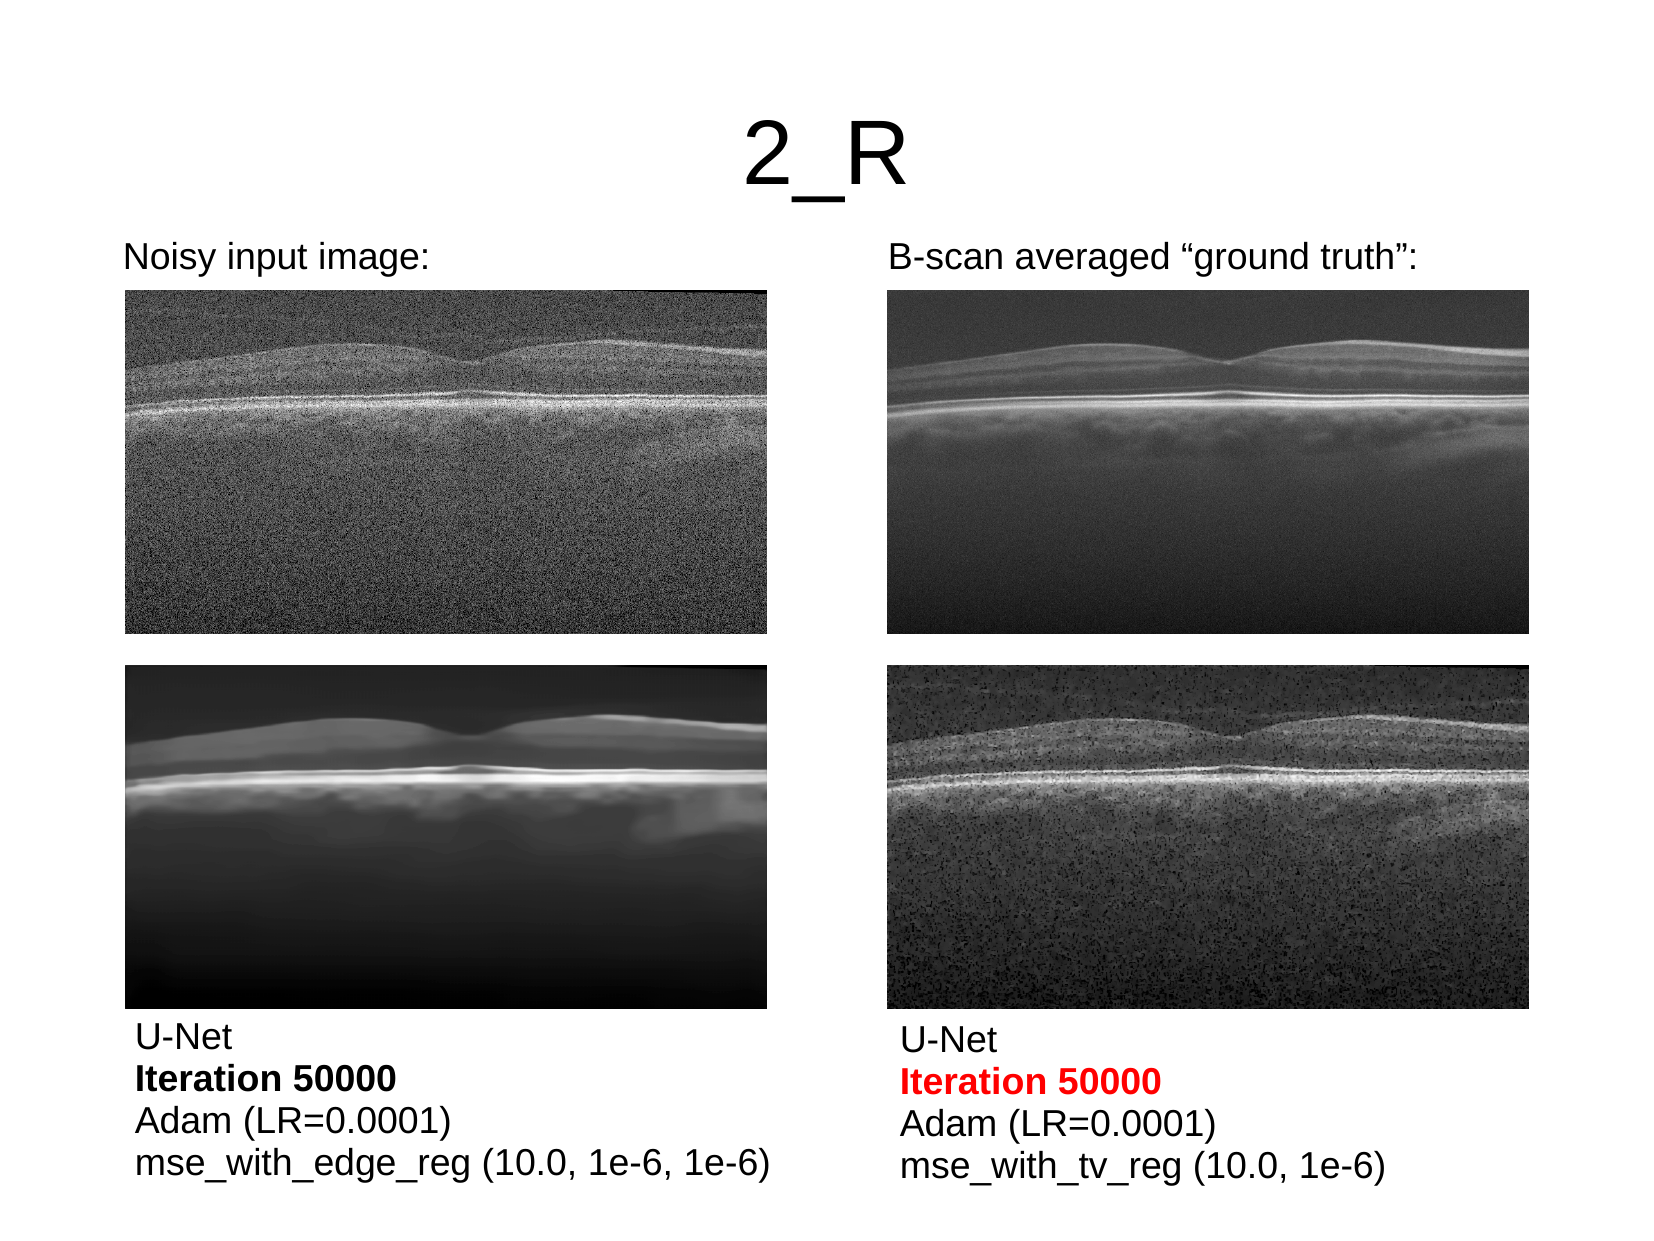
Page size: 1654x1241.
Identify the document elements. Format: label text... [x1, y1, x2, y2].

picture [887, 665, 1529, 1009]
text_box U-Net Iteration 50000 Adam (LR=0.0001) mse_with_edge_reg (10.0, 1e-6, 1e-6) [120, 1008, 786, 1192]
text_box B-scan averaged “ground truth”: [873, 228, 1434, 286]
text_box Noisy input image: [108, 227, 446, 285]
picture [125, 290, 767, 634]
picture [887, 290, 1529, 634]
picture [125, 665, 767, 1008]
text_box U-Net Iteration 50000 Adam (LR=0.0001) mse_with_tv_reg (10.0, 1e-6) [885, 1011, 1402, 1195]
title 2_R [82, 49, 1571, 257]
